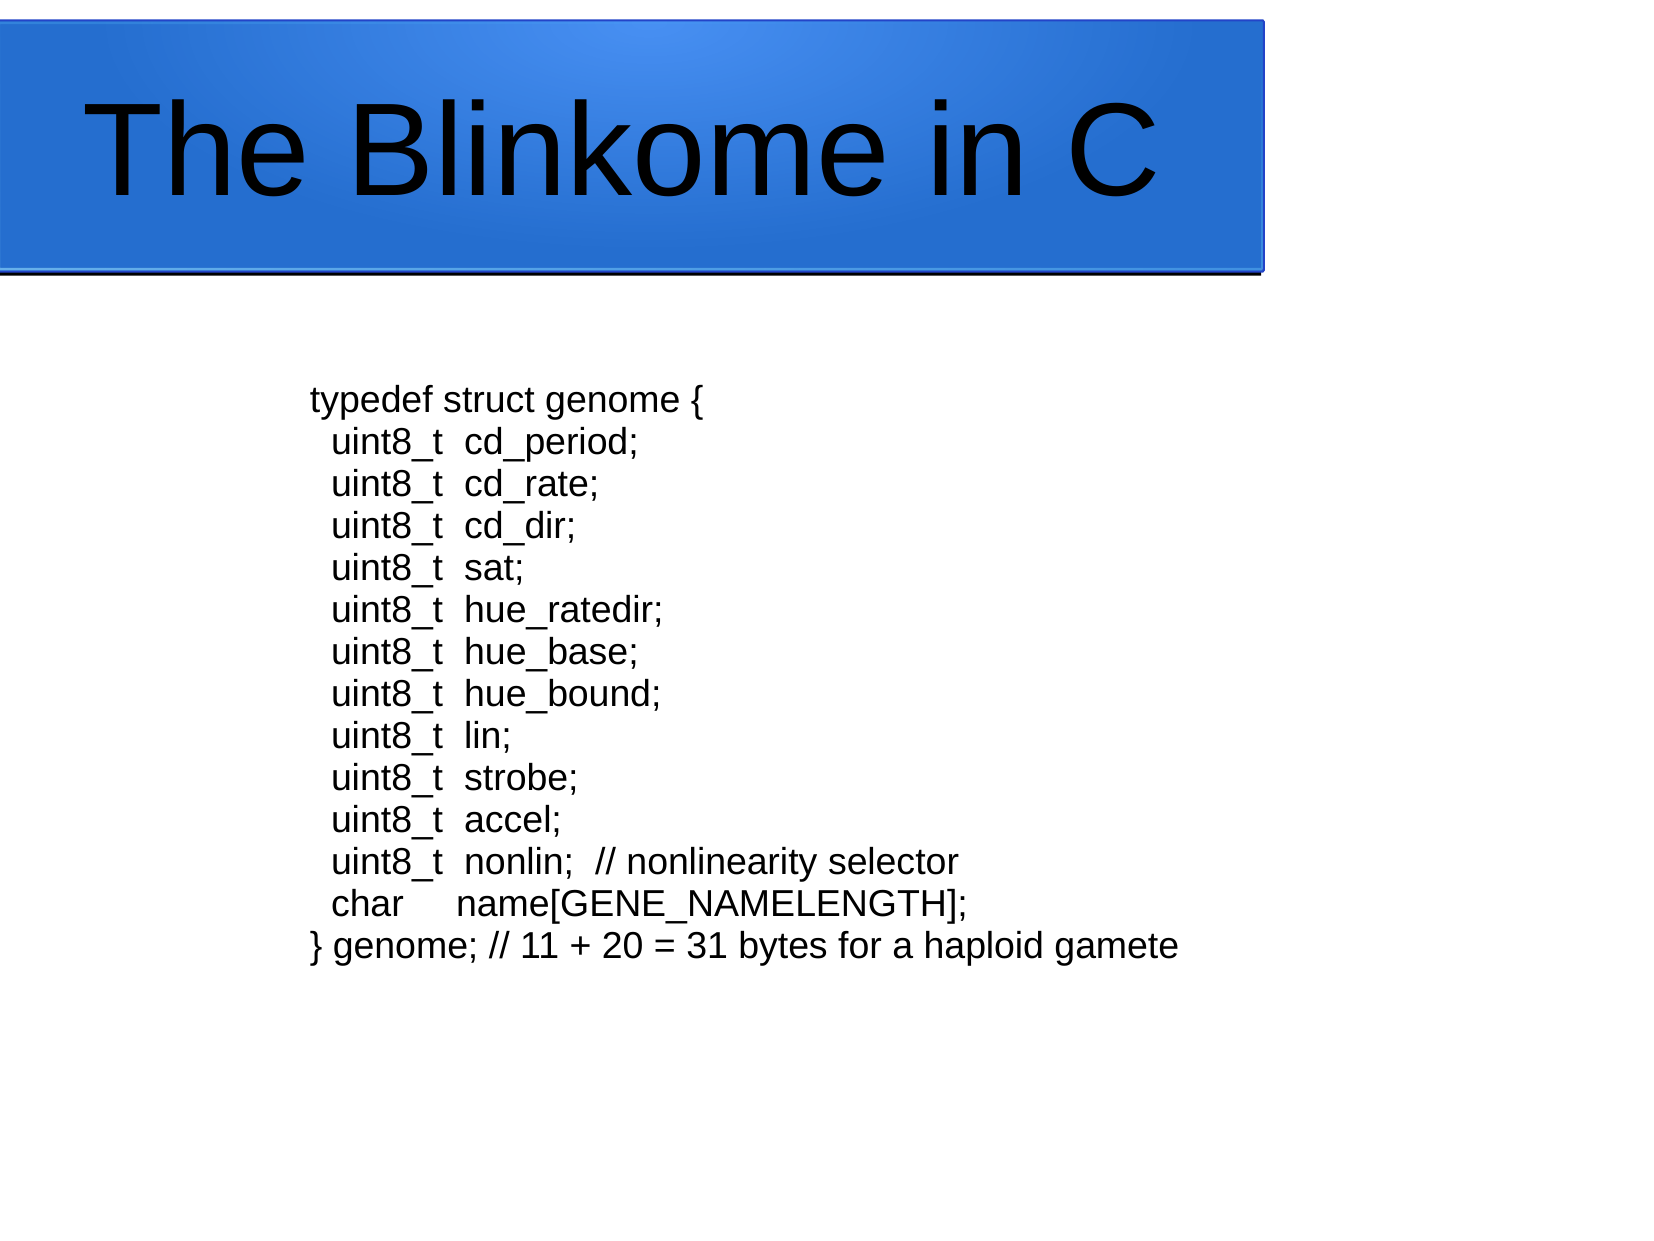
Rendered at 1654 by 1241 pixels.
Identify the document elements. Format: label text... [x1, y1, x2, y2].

text_box typedef struct genome { uint8_t cd_period; uint8_t cd_rate; uint8_t cd_dir; uint8_t sat; uint8_t hue_ratedir; uint8_t hue_base; uint8_t hue_bound; uint8_t lin; uint8_t strobe; uint8_t accel; uint8_t nonlin; // nonlinearity selector char name[GENE_NAMELENGTH]; } genome; // 11 + 20 = 31 bytes for a haploid gamete [295, 370, 1195, 975]
title The Blinkome in C [82, 47, 1235, 252]
